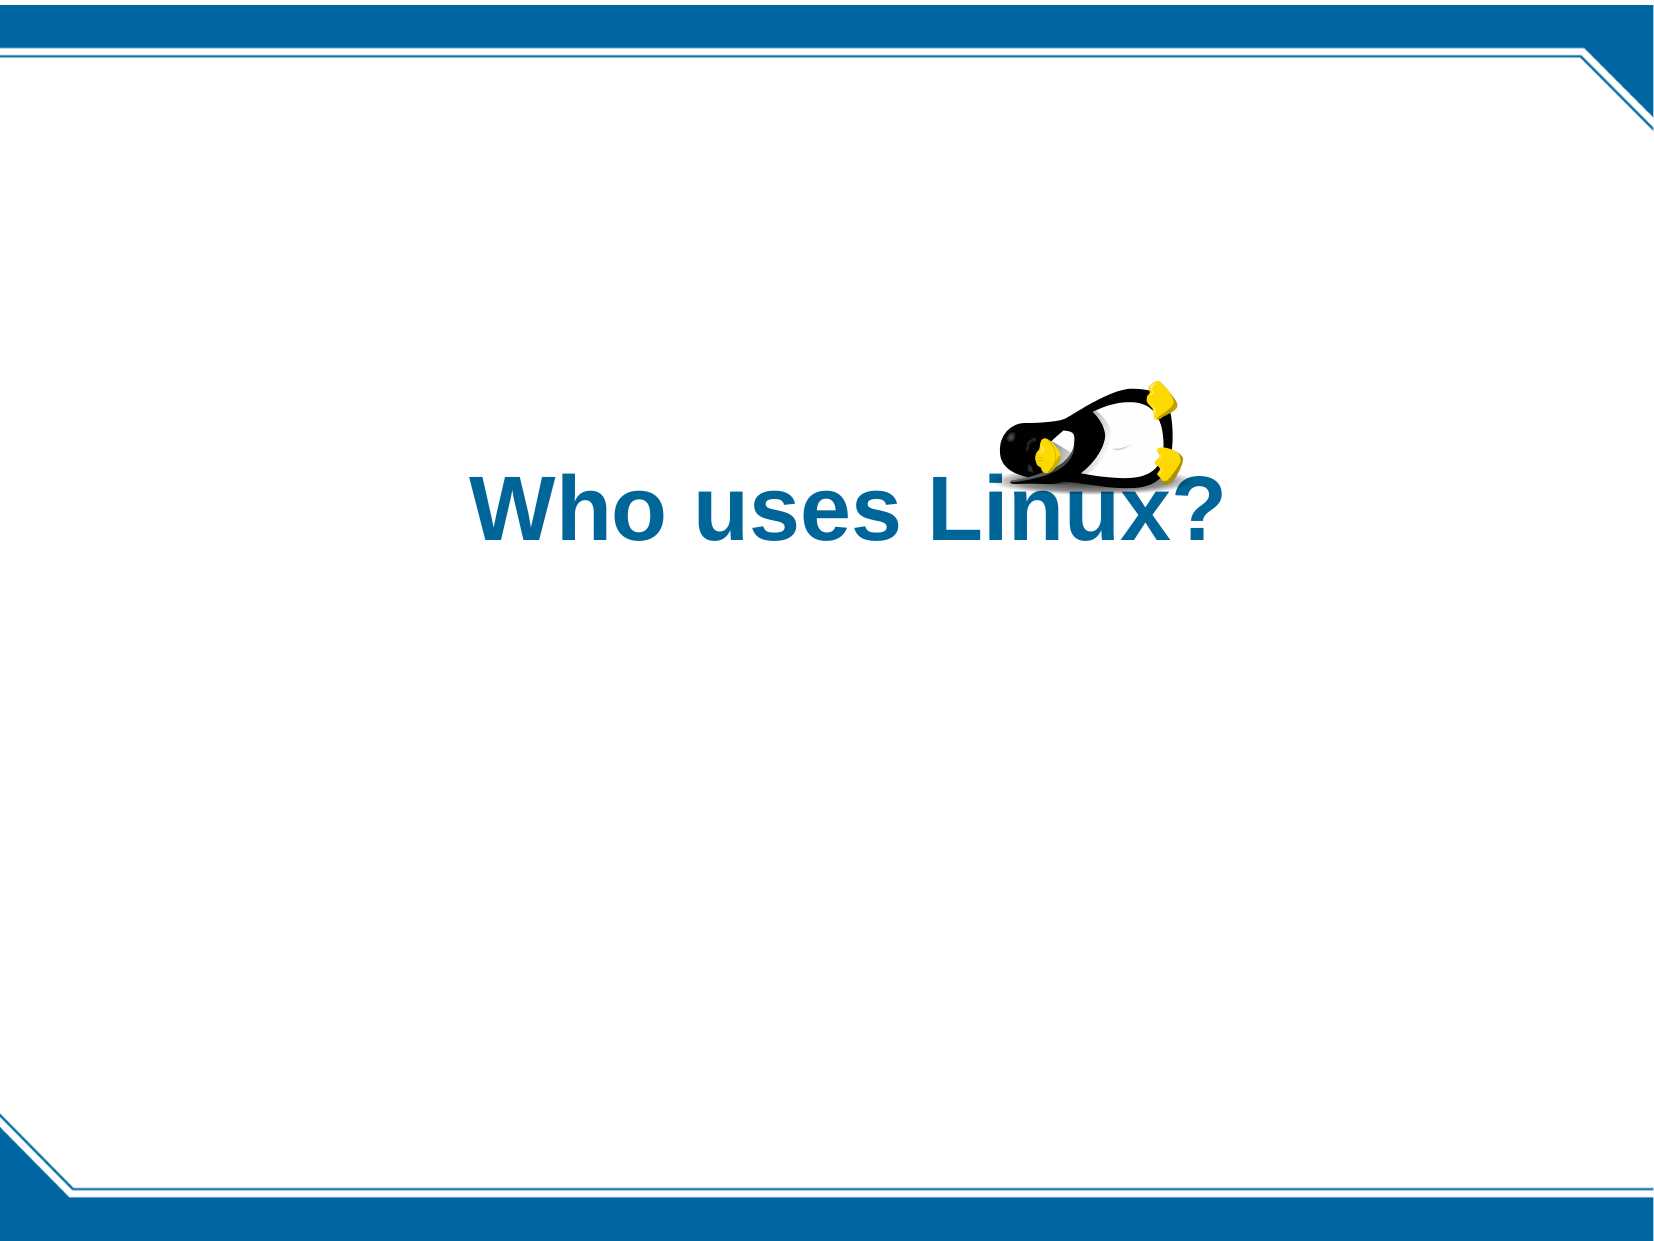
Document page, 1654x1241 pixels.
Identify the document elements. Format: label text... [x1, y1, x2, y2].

picture [0, 1113, 1654, 1241]
picture [990, 381, 1196, 496]
title Who uses Linux? [105, 405, 1594, 613]
picture [0, 5, 1654, 132]
picture [1189, 487, 1196, 496]
